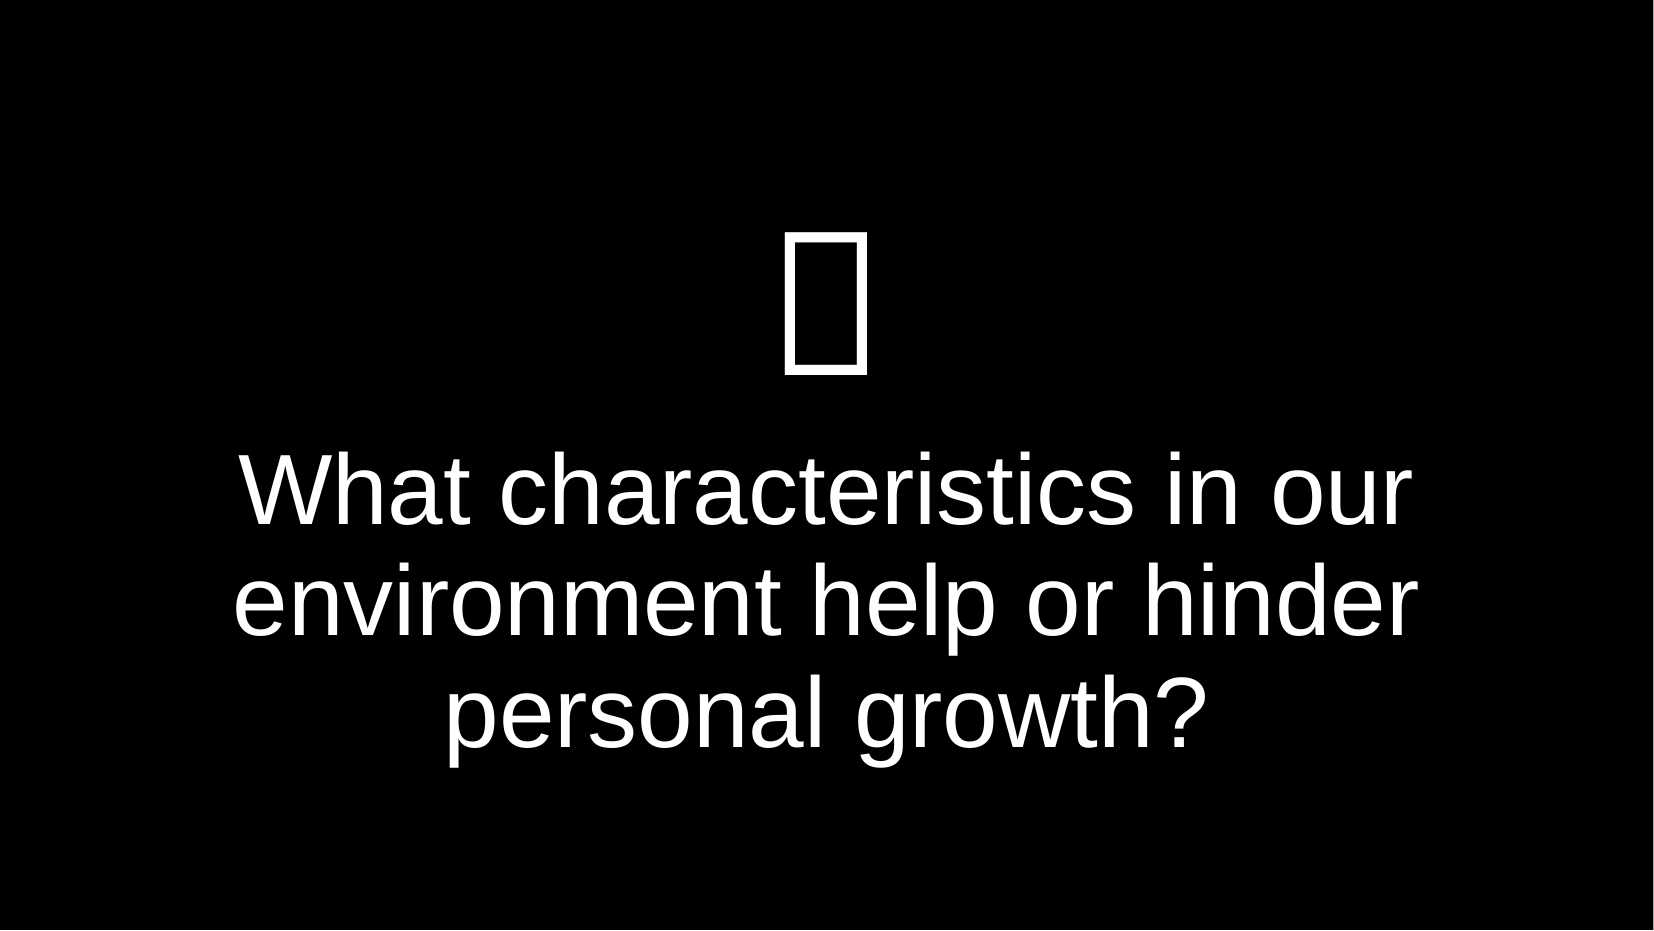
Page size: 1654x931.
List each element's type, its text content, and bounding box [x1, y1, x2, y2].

subtitle 🤔 What characteristics in our environment help or hinder personal growth? [82, 0, 1571, 931]
